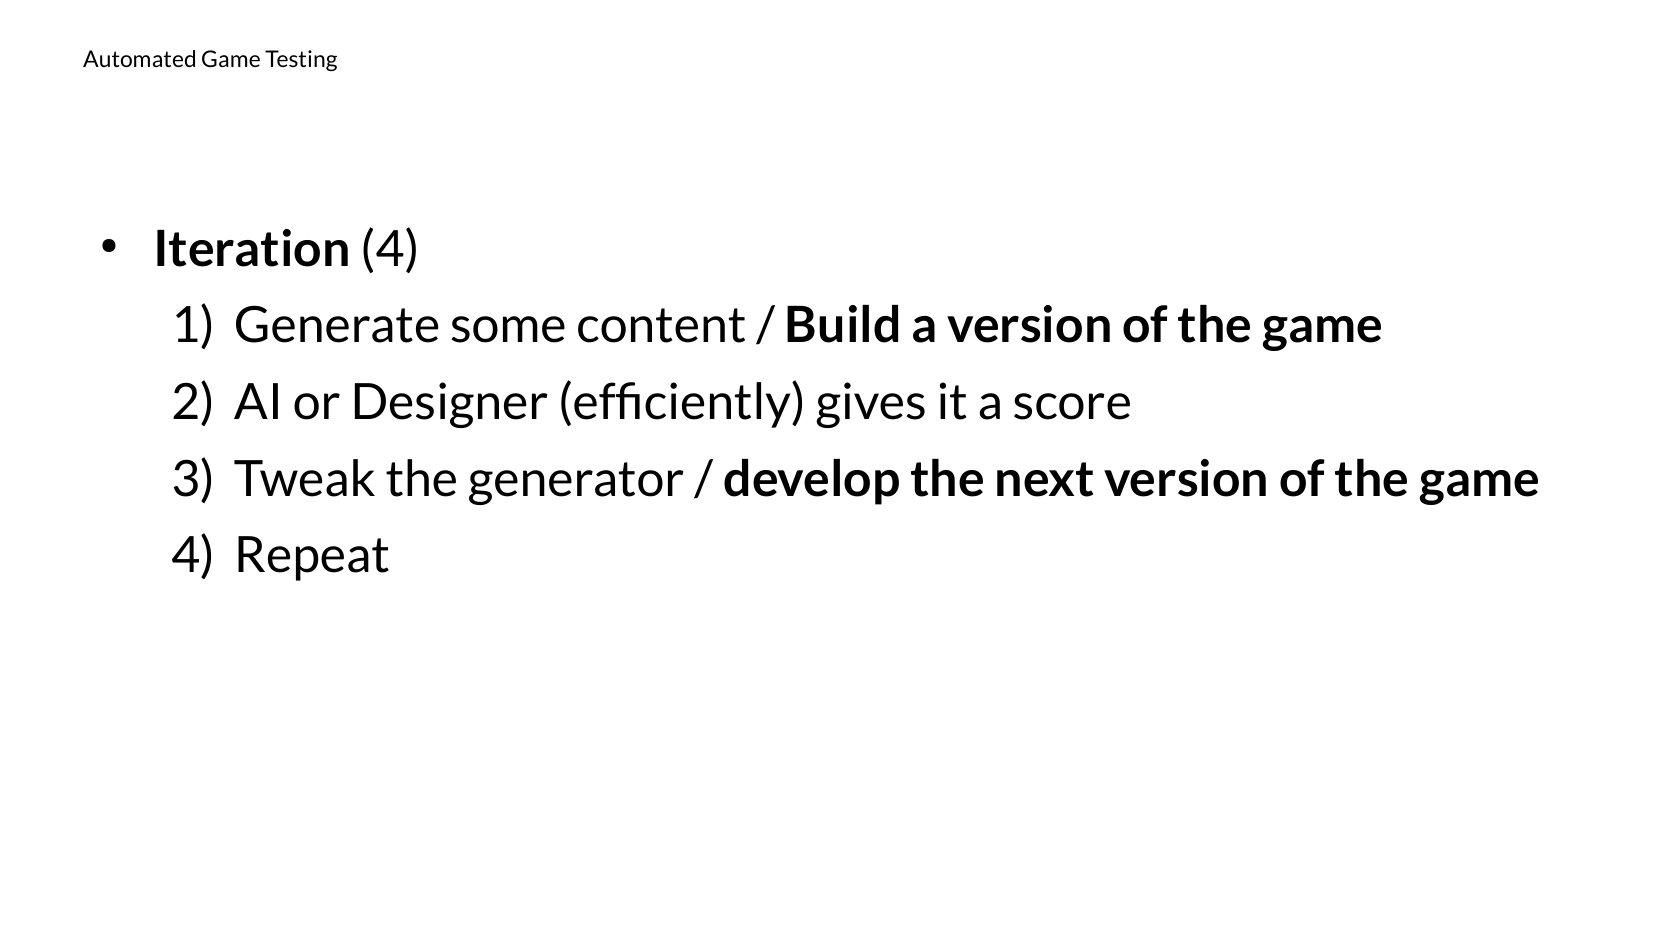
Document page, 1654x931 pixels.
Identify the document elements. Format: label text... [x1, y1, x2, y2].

title Automated Game Testing [83, 0, 1571, 119]
list Iteration (4) Generate some content / Build a version of the game AI or Designer (efficiently) gives it a score Tweak the generator / develop the next version of the game Repeat [82, 217, 1571, 839]
